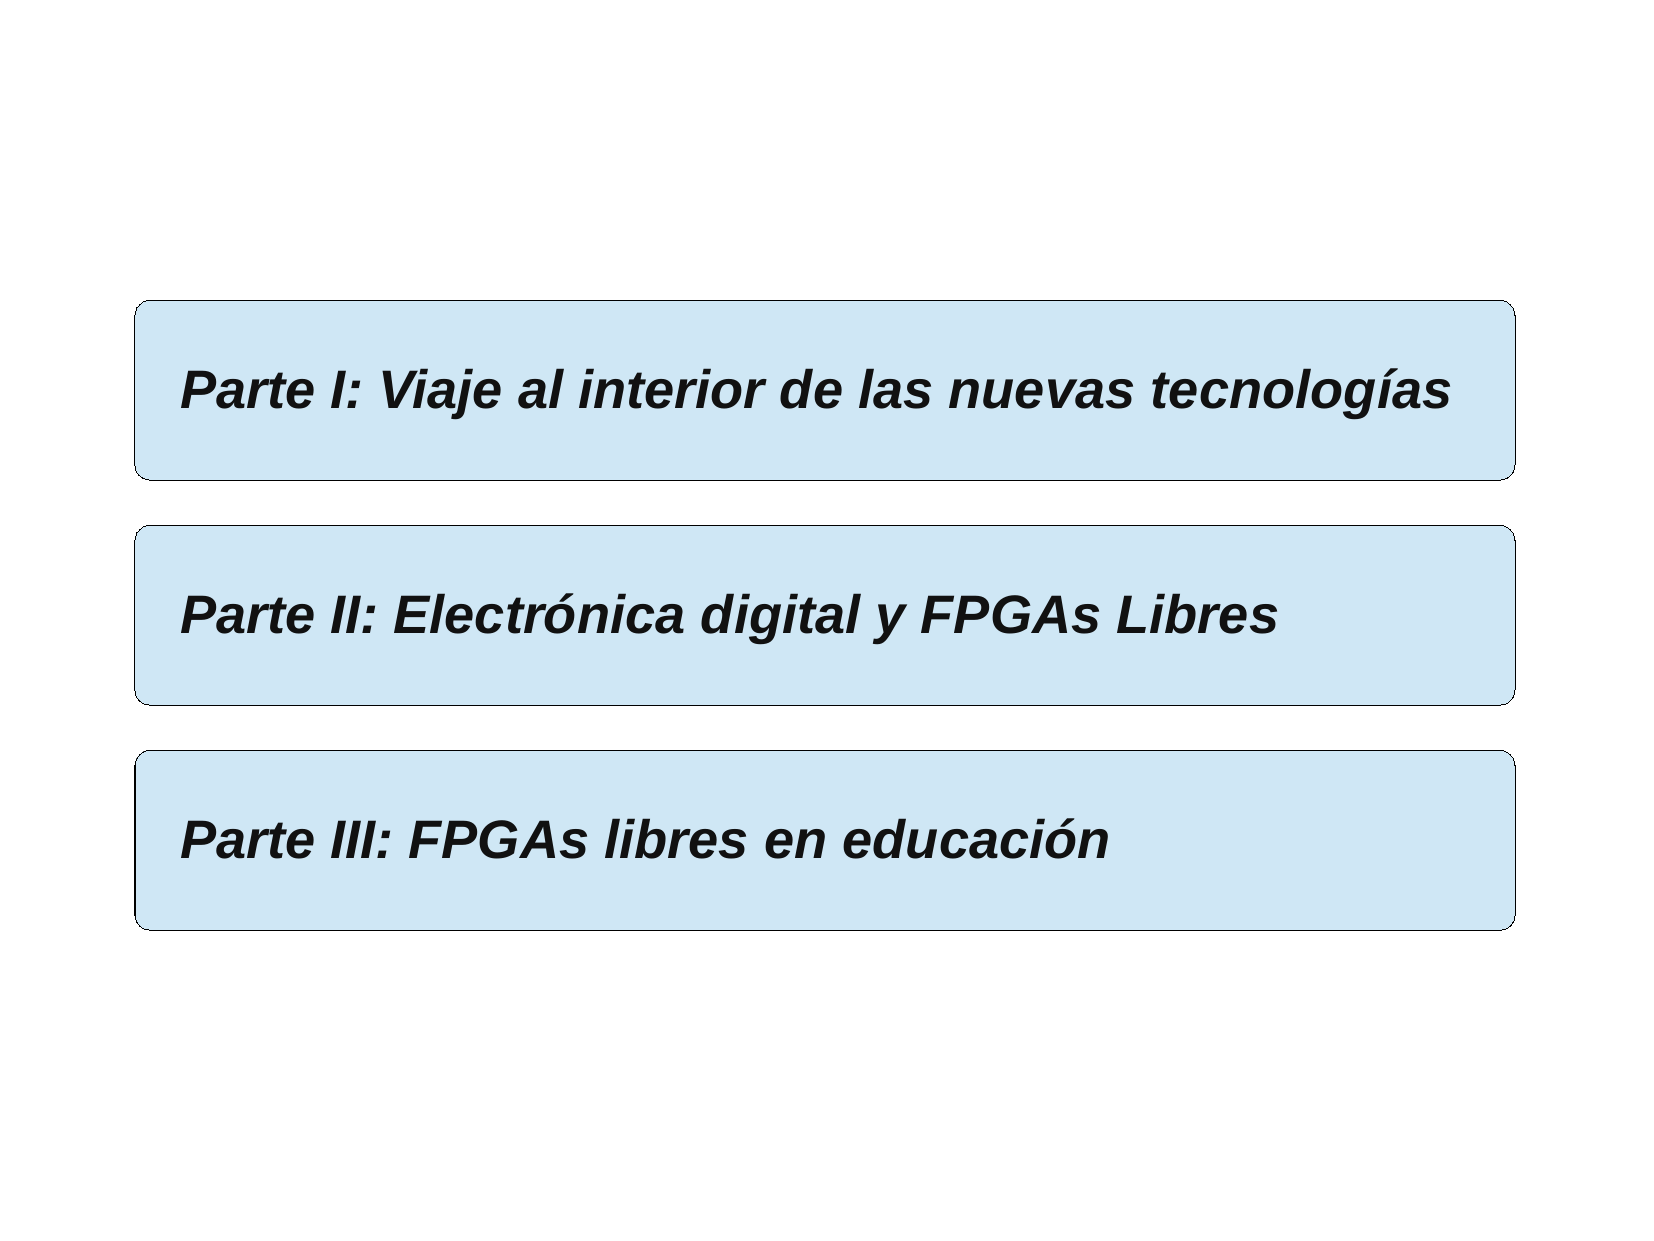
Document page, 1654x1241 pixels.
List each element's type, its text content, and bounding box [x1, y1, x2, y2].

text_box Parte II: Electrónica digital y FPGAs Libres [180, 553, 1291, 676]
text_box [134, 525, 1516, 706]
text_box Parte III: FPGAs libres en educación [180, 778, 1216, 901]
text_box [134, 750, 1516, 931]
text_box [134, 300, 1516, 481]
text_box Parte I: Viaje al interior de las nuevas tecnologías [180, 328, 1471, 451]
